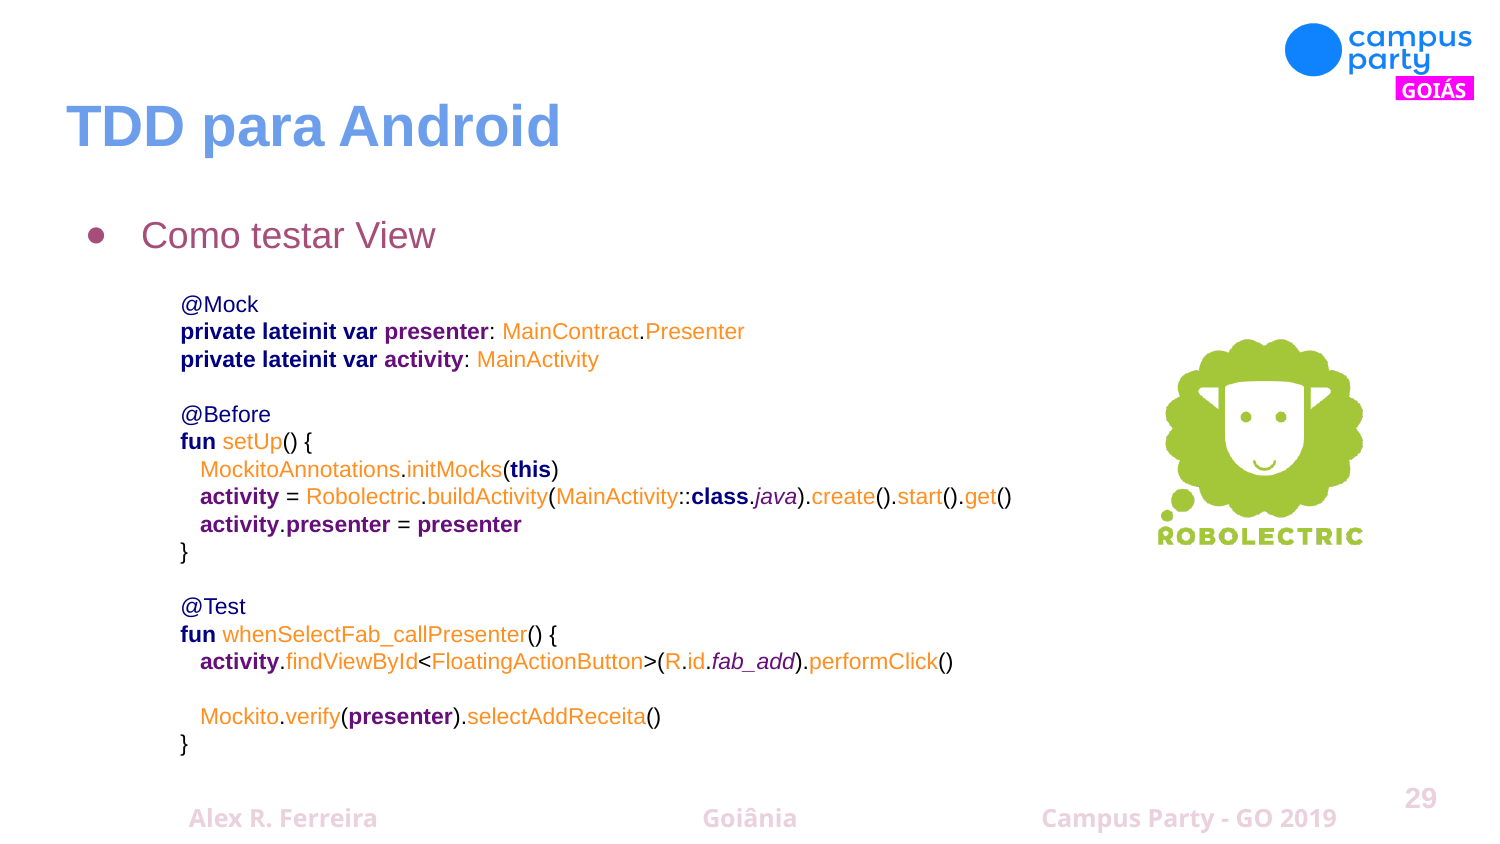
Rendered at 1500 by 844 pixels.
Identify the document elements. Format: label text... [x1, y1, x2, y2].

title TDD para Android [51, 72, 1449, 167]
text_box @Mock private lateinit var presenter: MainContract.Presenter private lateinit var activity: MainActivity @Before fun setUp() { MockitoAnnotations.initMocks(this) activity = Robolectric.buildActivity(MainActivity::class.java).create().start().get() activity.presenter = presenter } @Test fun whenSelectFab_callPresenter() { activity.findViewById<FloatingActionButton>(R.id.fab_add).performClick() Mockito.verify(presenter).selectAddReceita() } [165, 274, 1275, 767]
list Como testar View [51, 189, 1449, 283]
slide_number <número> [1389, 764, 1480, 830]
picture [1280, 18, 1477, 80]
picture [1156, 337, 1363, 545]
